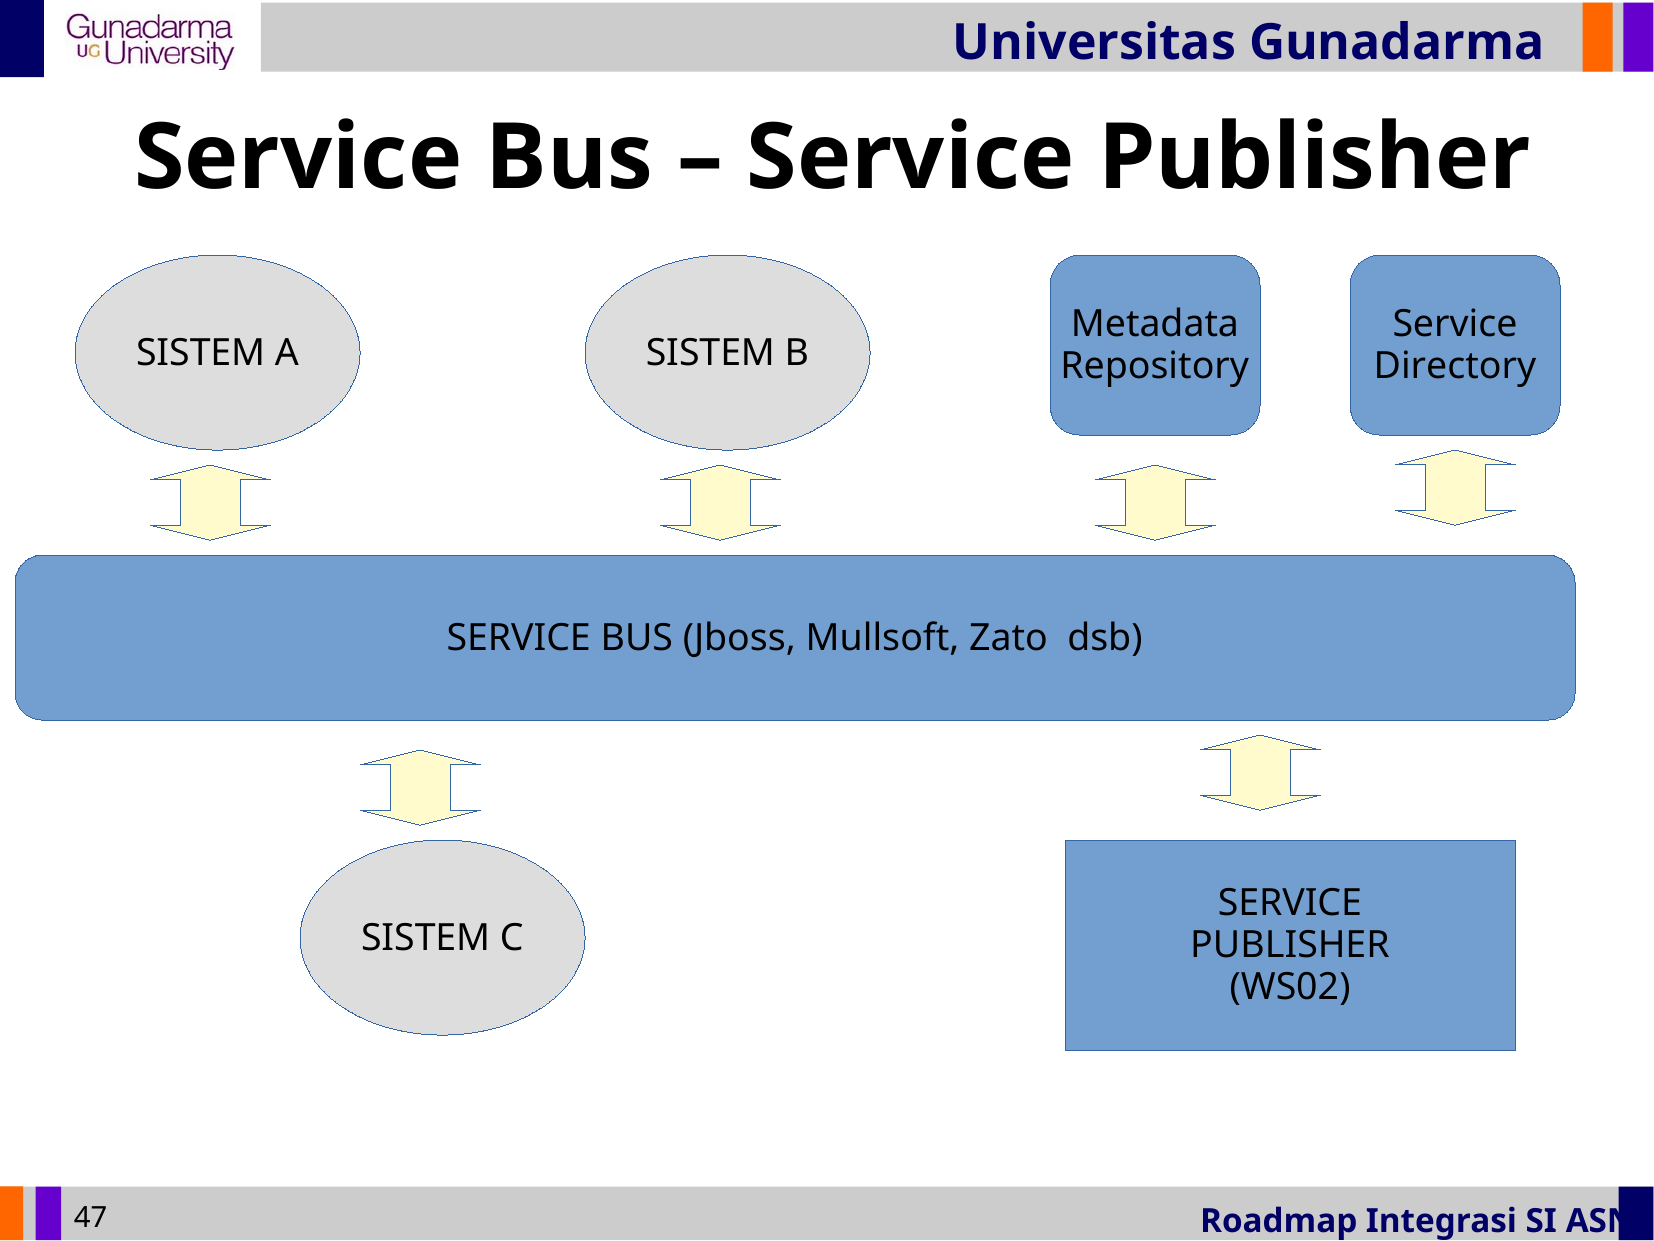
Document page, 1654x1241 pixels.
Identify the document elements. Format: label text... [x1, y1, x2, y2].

text_box [660, 465, 781, 541]
text_box [150, 465, 271, 541]
text_box [1395, 450, 1516, 526]
text_box Metadata Repository [1050, 255, 1261, 436]
title Service Bus – Service Publisher [77, 90, 1591, 217]
text_box [1095, 465, 1216, 541]
text_box SISTEM B [585, 255, 871, 451]
text_box [360, 750, 481, 826]
picture [65, 0, 235, 70]
text_box [1200, 735, 1321, 811]
text_box SERVICE PUBLISHER (WS02) [1065, 840, 1516, 1051]
text_box SERVICE BUS (Jboss, Mullsoft, Zato dsb) [15, 555, 1576, 721]
text_box SISTEM C [300, 840, 586, 1036]
text_box Service Directory [1350, 255, 1561, 436]
text_box SISTEM A [75, 255, 361, 451]
